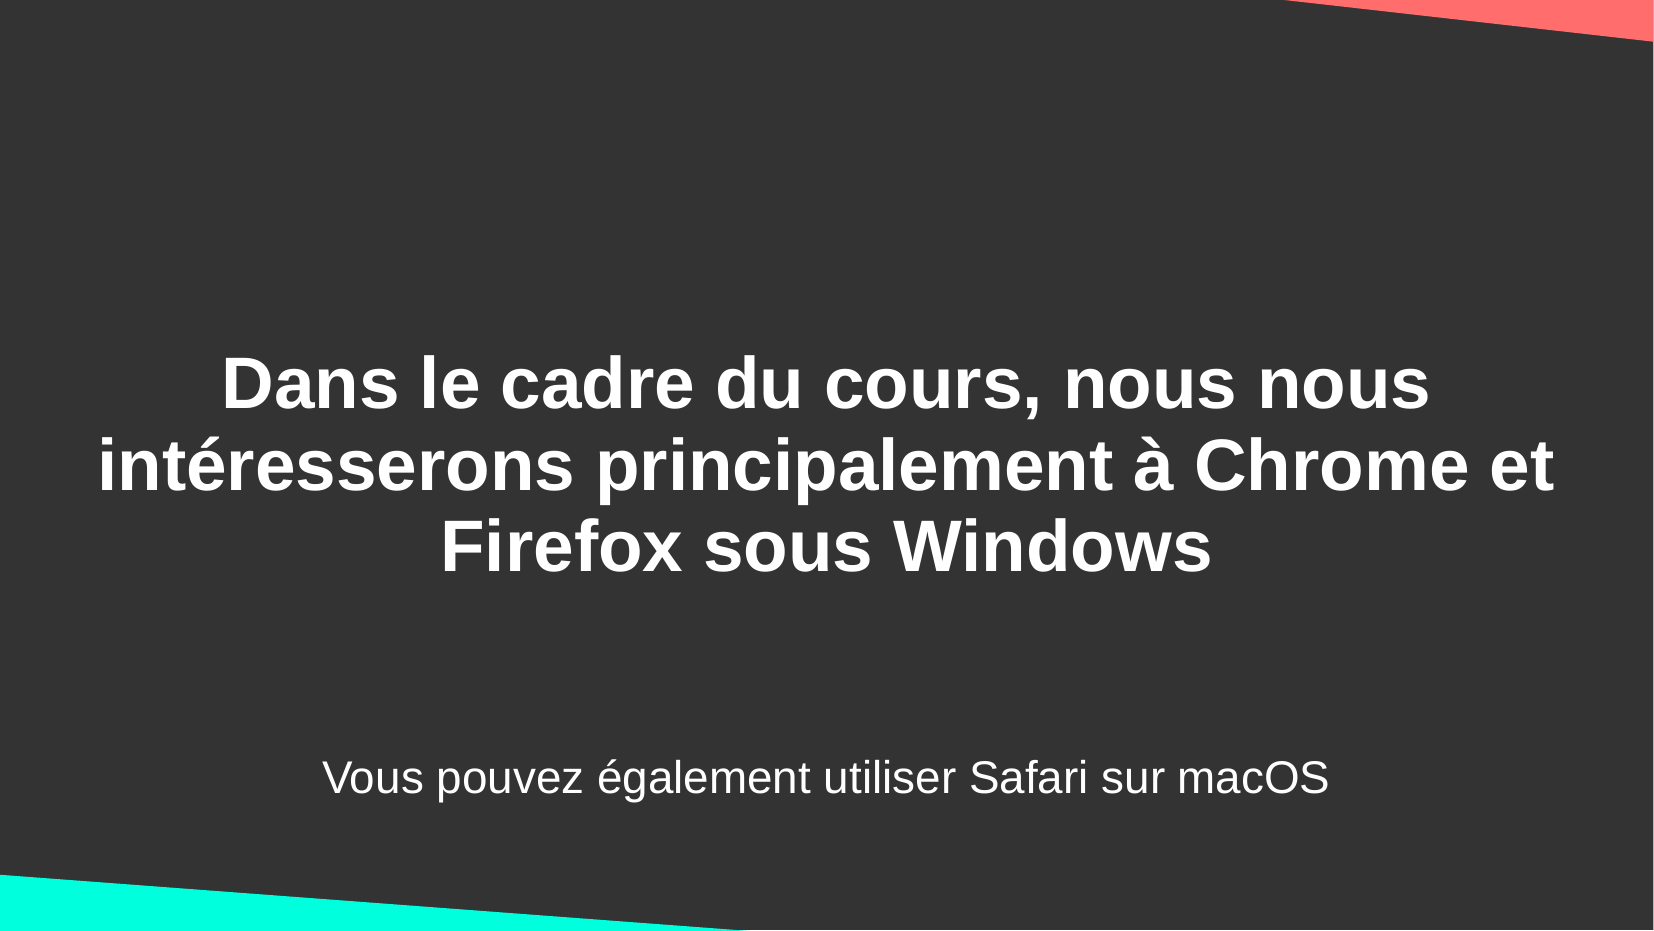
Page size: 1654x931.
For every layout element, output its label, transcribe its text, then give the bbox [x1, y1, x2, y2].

text_box [1284, 0, 1654, 42]
text_box Vous pouvez également utiliser Safari sur macOS [286, 745, 1368, 812]
title Dans le cadre du cours, nous nous intéresserons principalement à Chrome et Firefox sous Windows [31, 342, 1622, 588]
